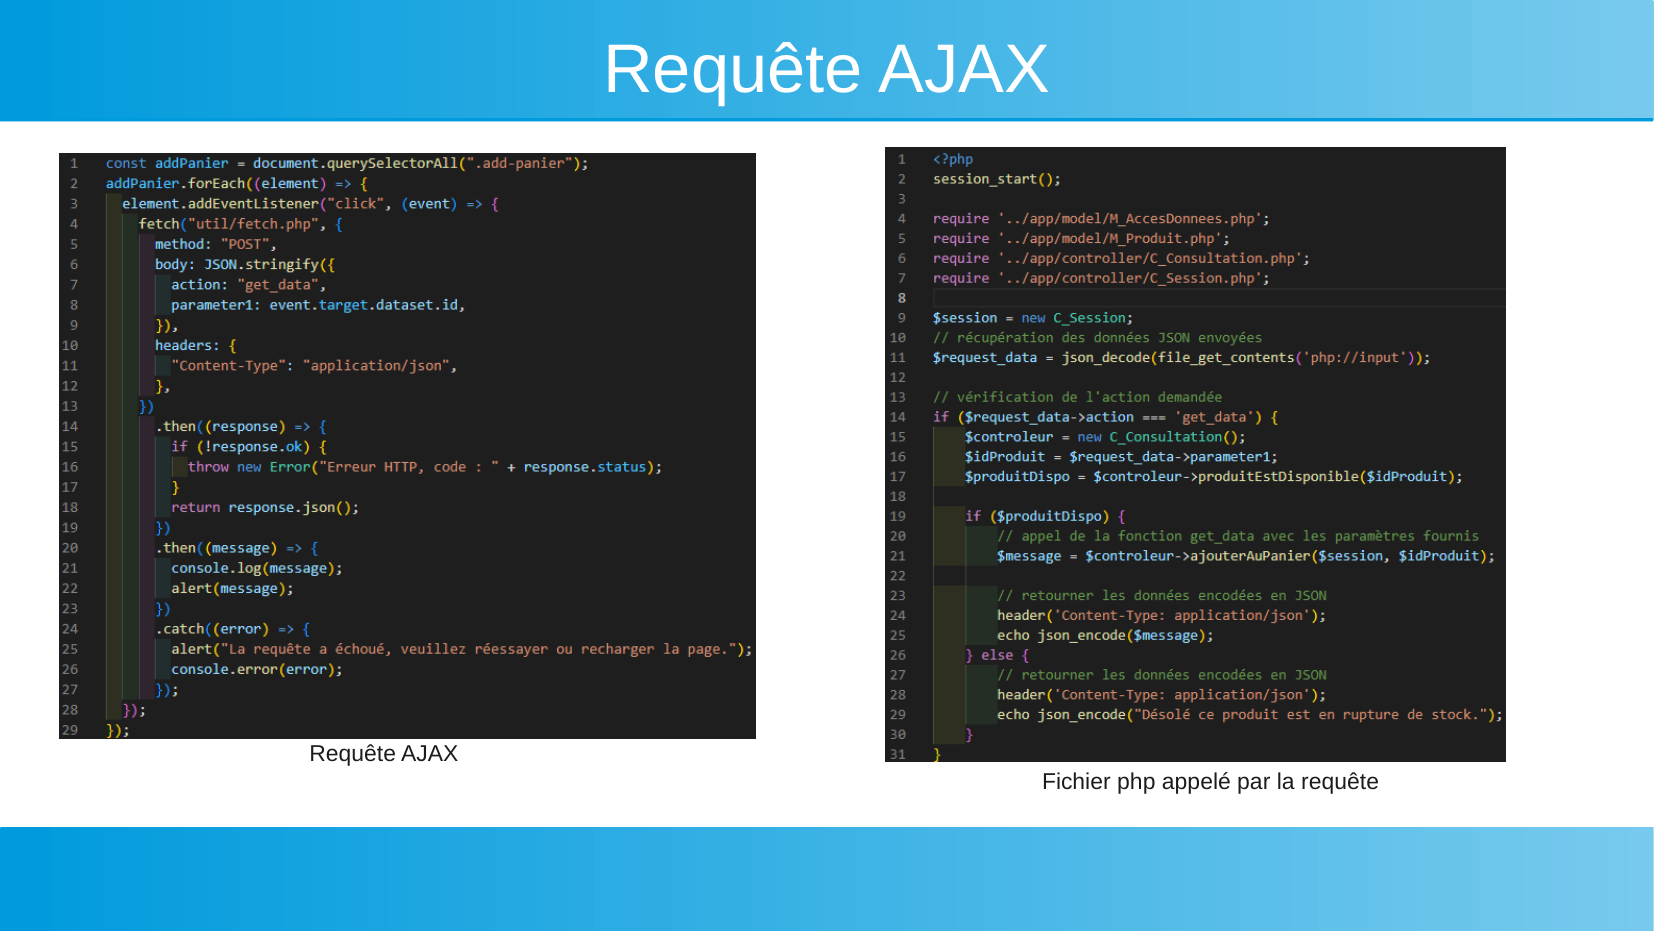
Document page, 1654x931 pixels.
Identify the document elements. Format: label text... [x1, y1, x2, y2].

title Requête AJAX [59, 29, 1595, 108]
text_box Requête AJAX [295, 739, 473, 768]
text_box Fichier php appelé par la requête [1033, 761, 1388, 802]
picture [885, 147, 1506, 762]
picture [59, 153, 756, 739]
